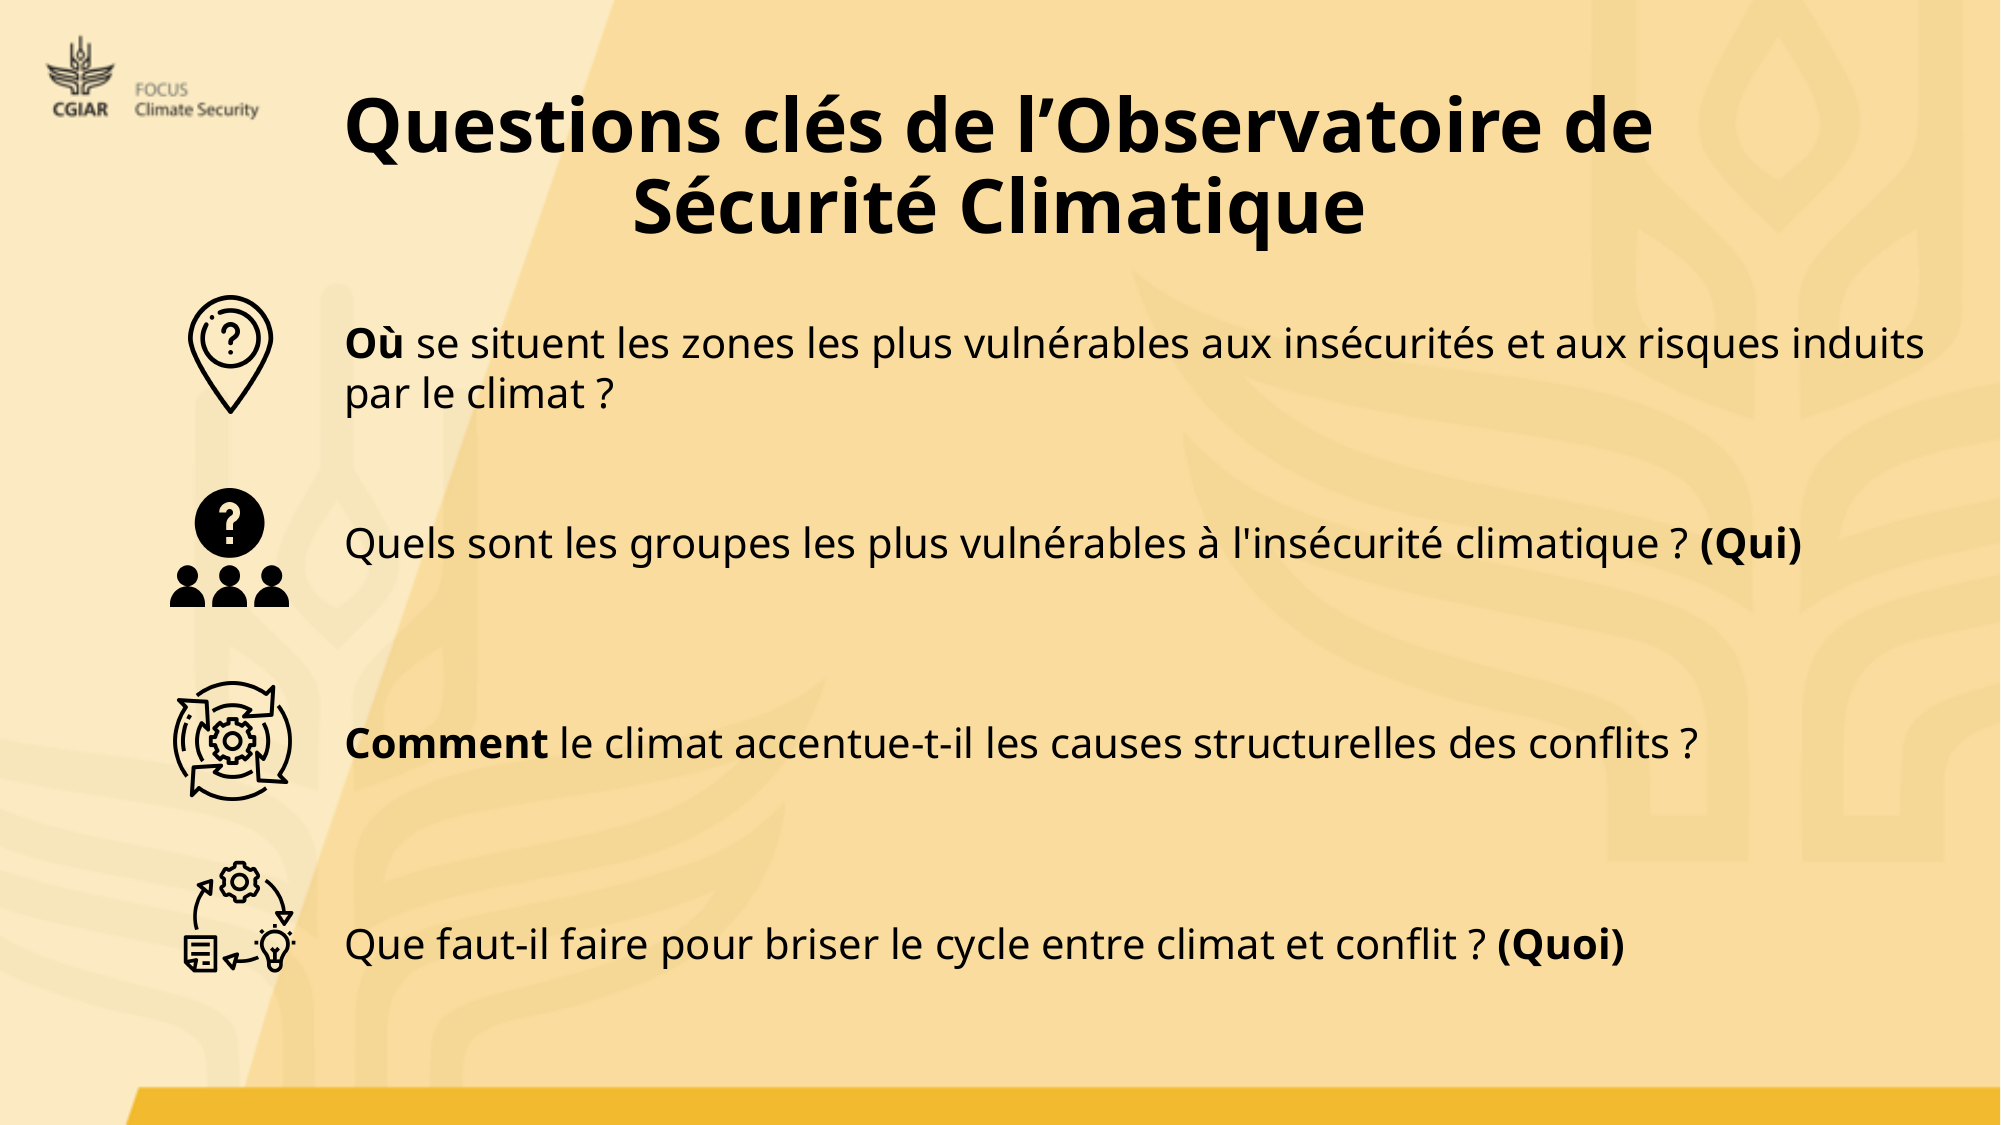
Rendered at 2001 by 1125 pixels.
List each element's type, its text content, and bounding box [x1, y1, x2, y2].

title Questions clés de l’Observatoire de Sécurité Climatique [291, 79, 1709, 258]
picture [170, 488, 289, 607]
picture [180, 857, 299, 976]
picture [171, 295, 290, 414]
text_box Où se situent les zones les plus vulnérables aux insécurités et aux risques induits par le climat ? Quels sont les groupes les plus vulnérables à l'insécurité climatique ? (Qui) Comment le climat accentue-t-il les causes structurelles des conflits ? Que faut-il faire pour briser le cycle entre climat et conflit ? (Quoi) [329, 309, 1945, 982]
picture [173, 682, 292, 801]
